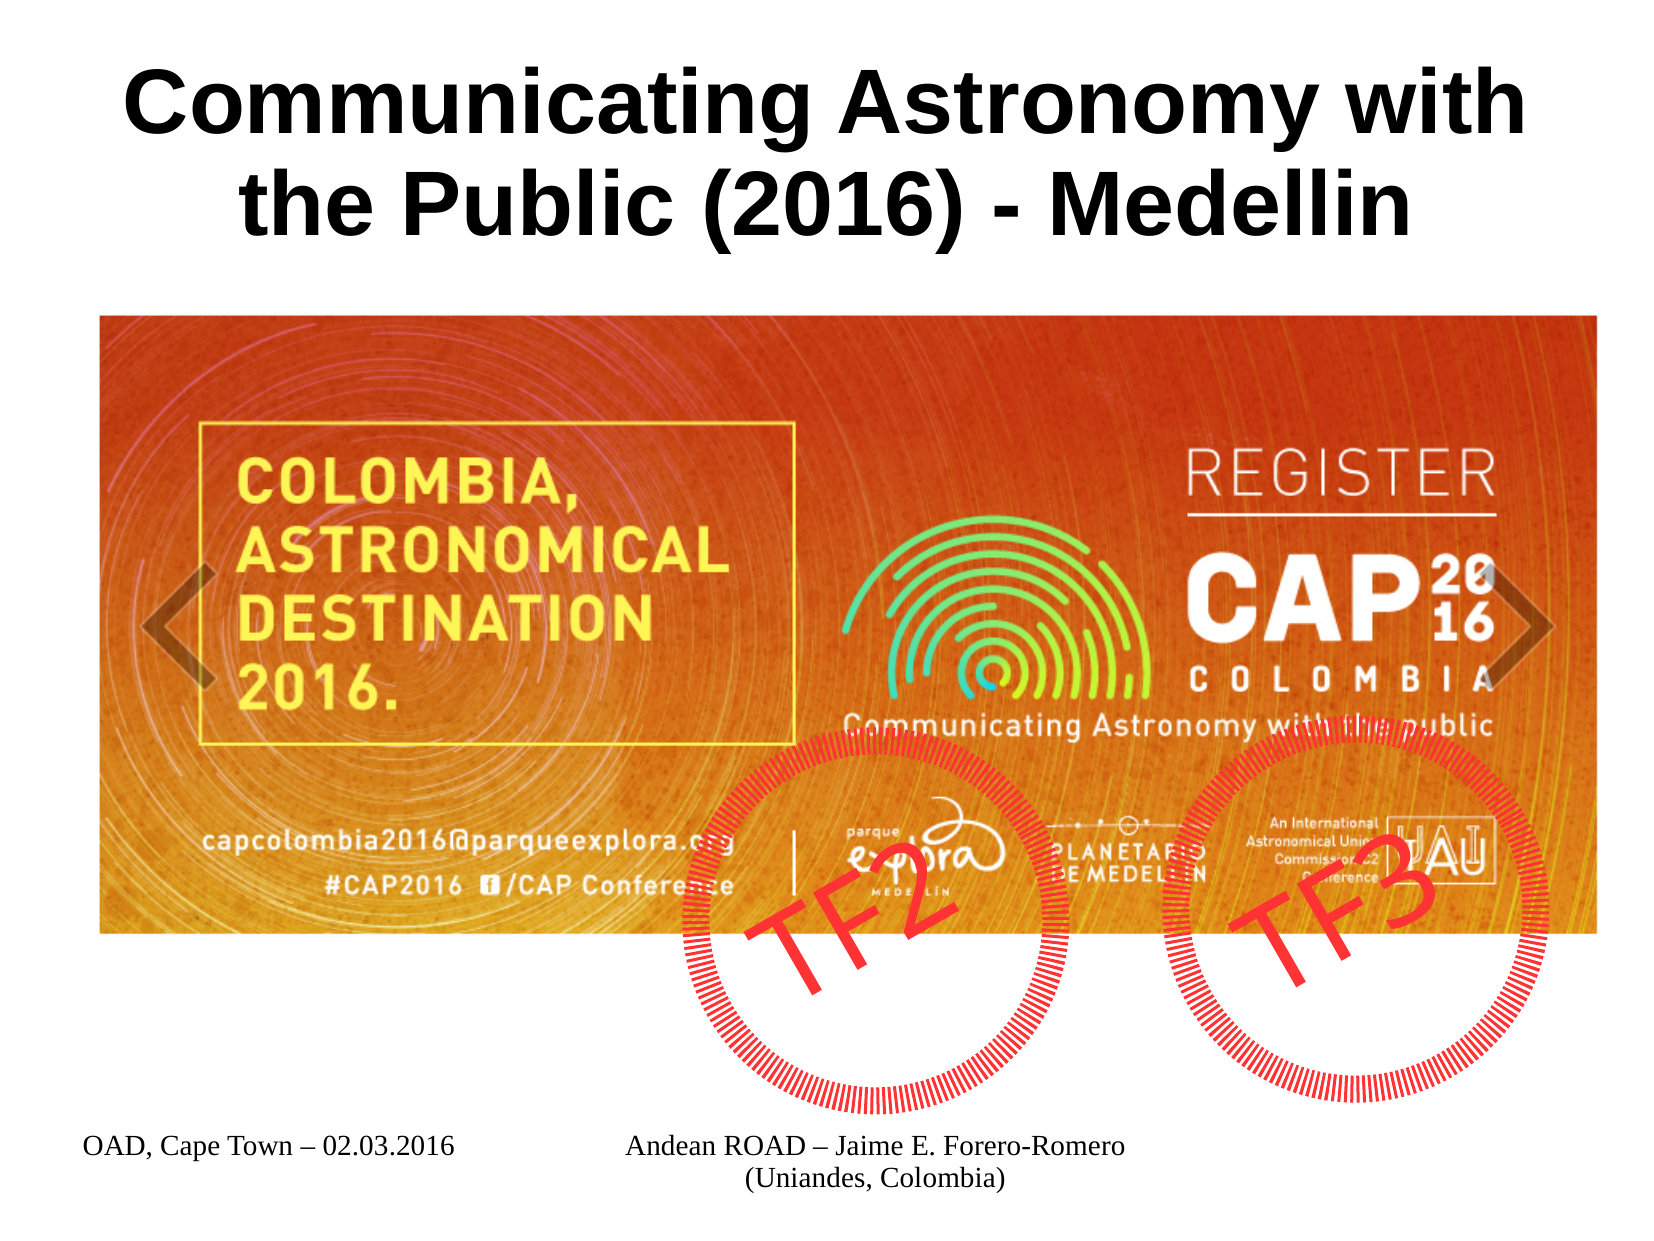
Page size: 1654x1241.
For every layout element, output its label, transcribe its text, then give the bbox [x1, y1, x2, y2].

title Communicating Astronomy with the Public (2016) - Medellin [82, 49, 1571, 257]
text_box TF2 [704, 746, 1059, 1062]
picture [6, 292, 1654, 958]
text_box TF3 [1188, 743, 1533, 1053]
